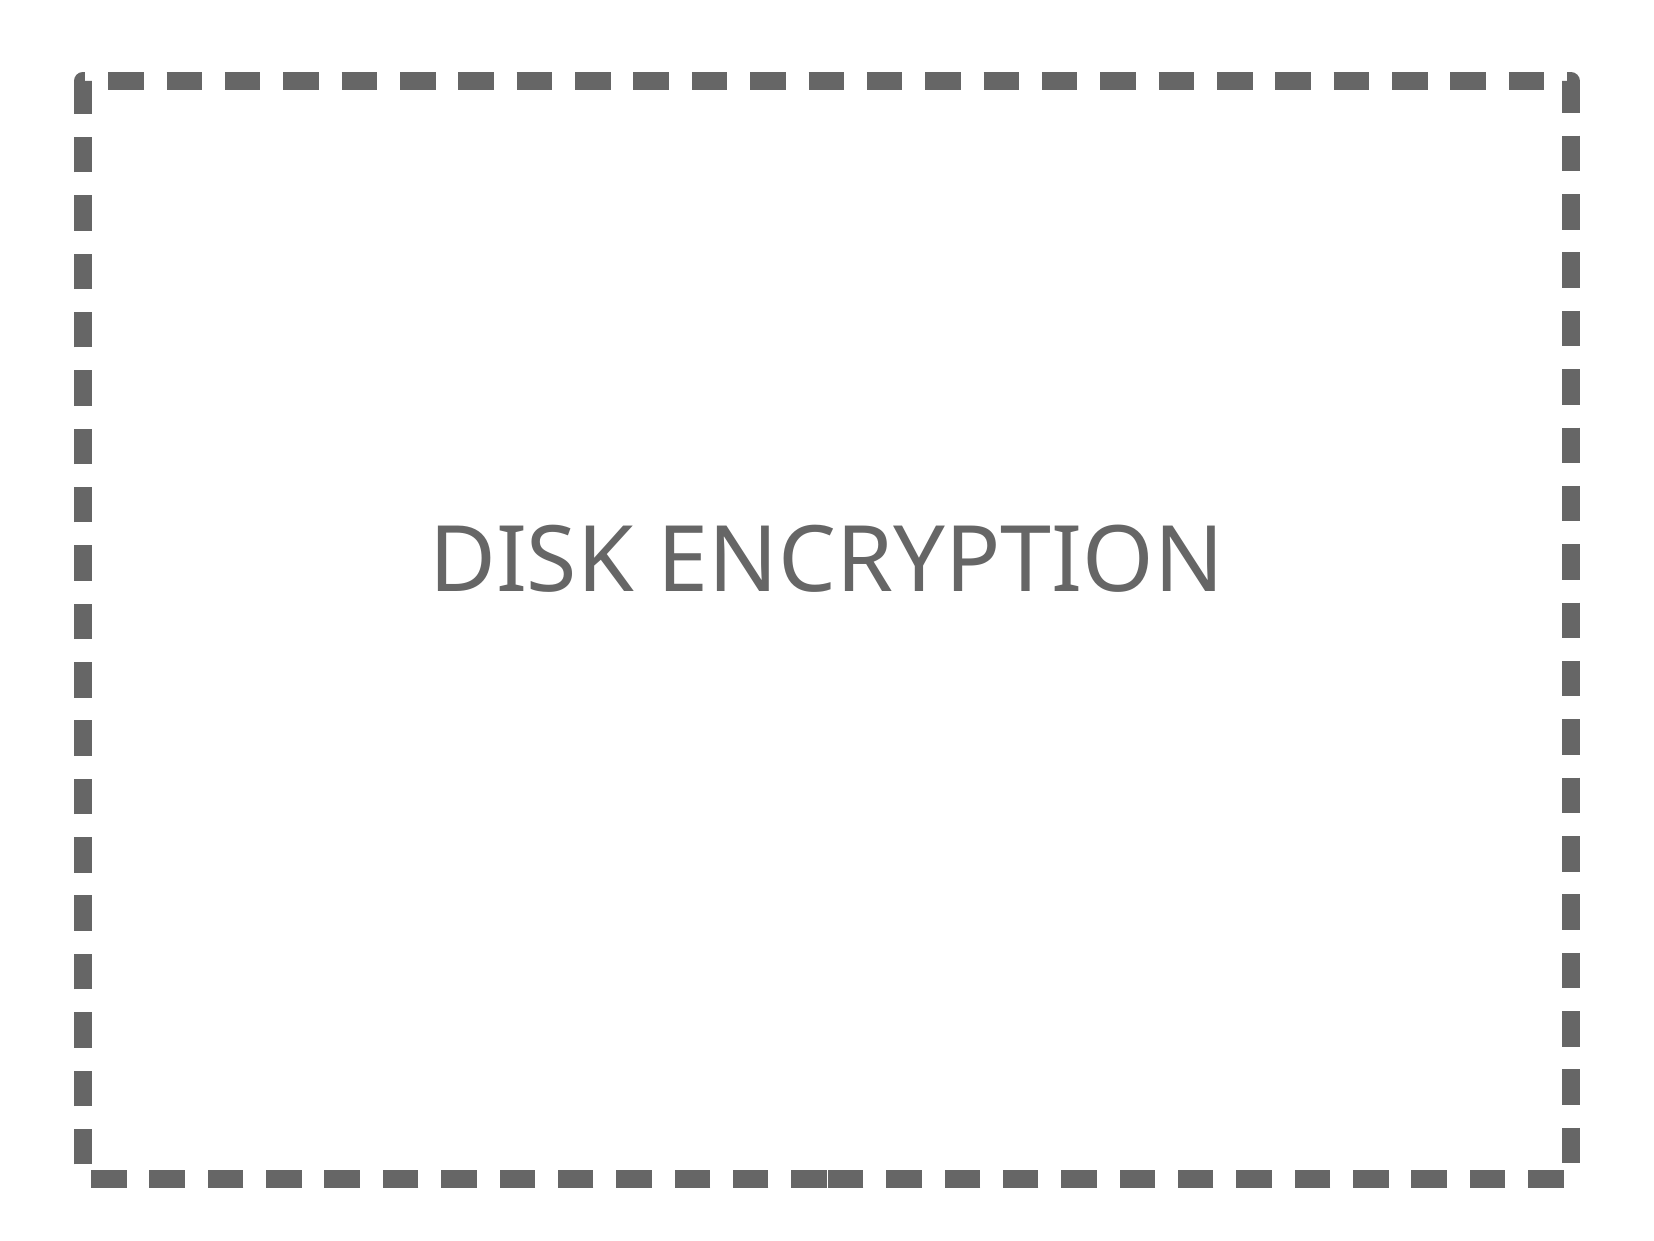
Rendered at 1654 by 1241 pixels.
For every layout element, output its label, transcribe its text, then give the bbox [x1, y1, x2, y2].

subtitle DISK ENCRYPTION [82, 81, 1571, 1179]
